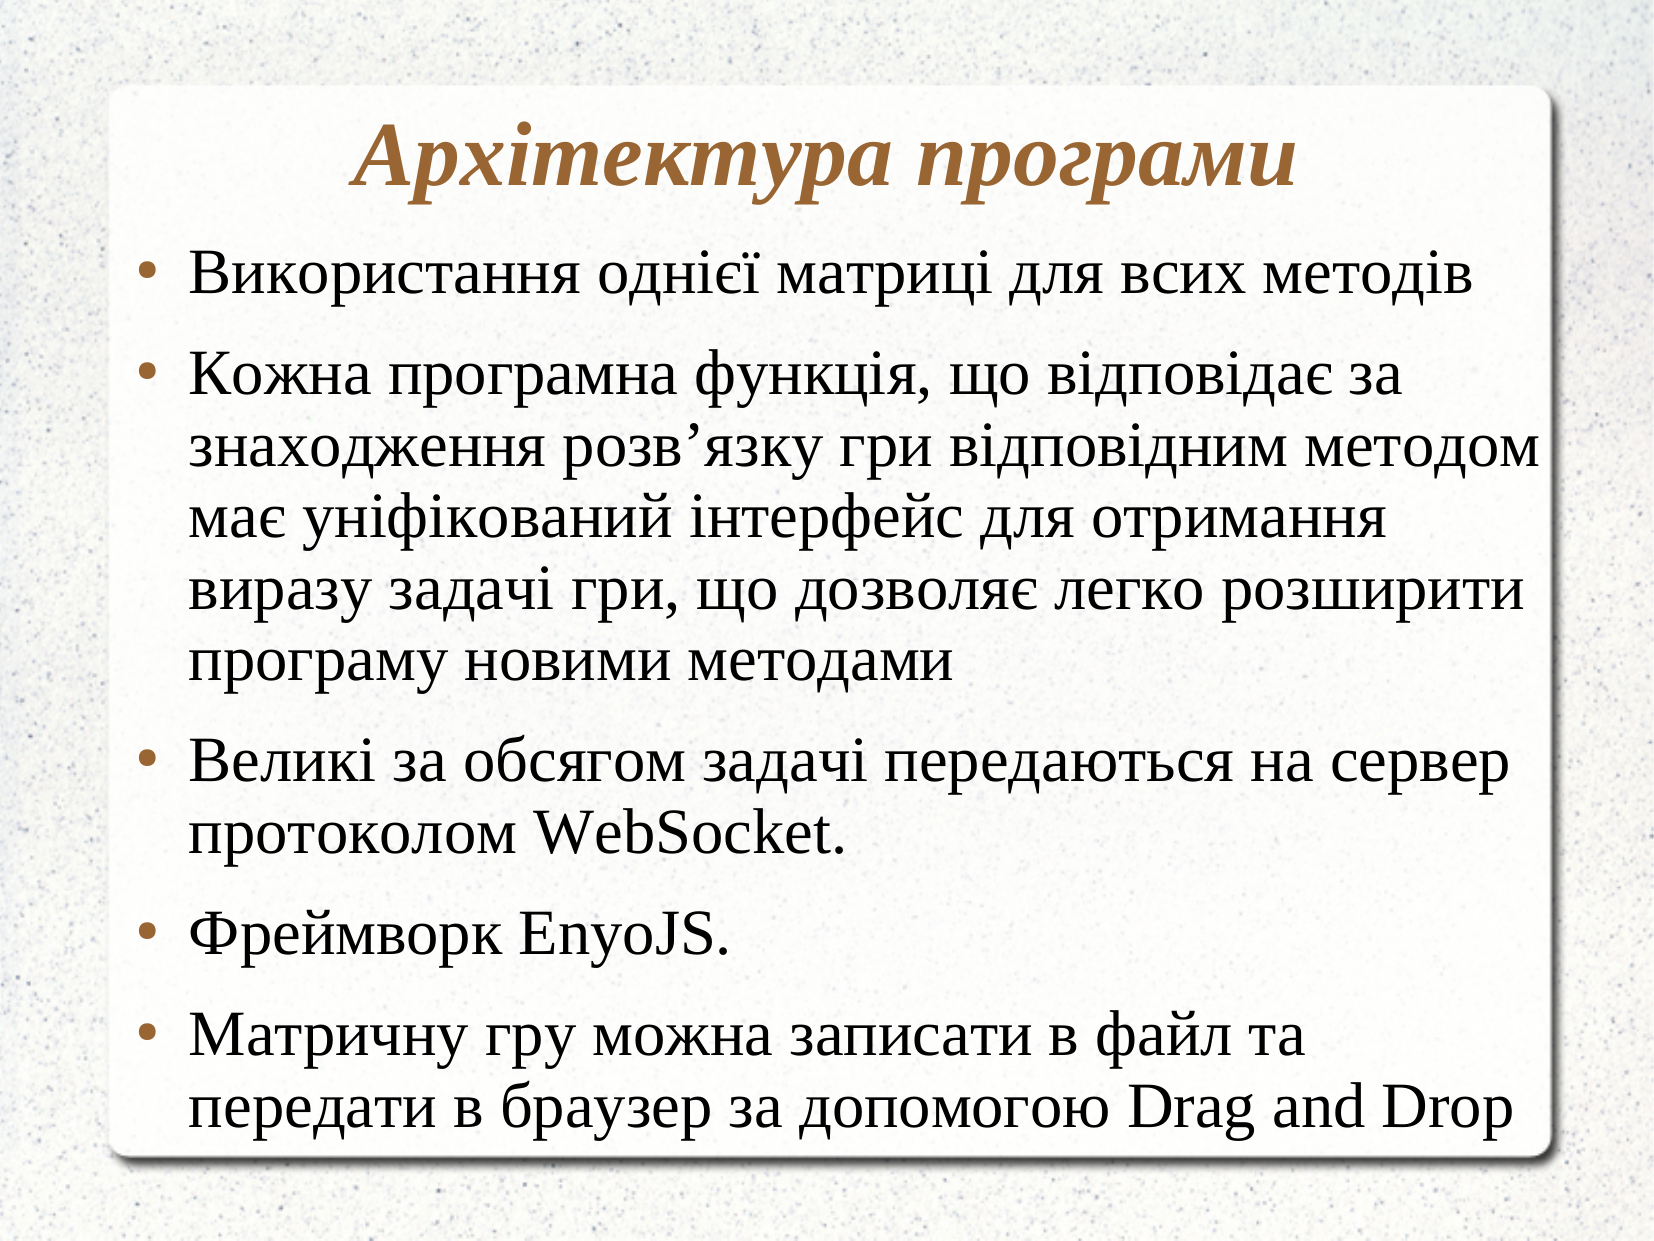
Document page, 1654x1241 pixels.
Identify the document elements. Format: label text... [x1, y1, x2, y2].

list Використання однієї матриці для всих методів Кожна програмна функція, що відповідає за знаходження розв’язку гри відповідним методом має уніфікований інтерфейс для отримання виразу задачі гри, що дозволяє легко розширити програму новими методами Великі за обсягом задачі передаються на сервер протоколом WebSocket. Фреймворк EnyoJS. Матричну гру можна записати в файл та передати в браузер за допомогою Drag and Drop [118, 236, 1548, 1146]
picture [0, 0, 1654, 1241]
title Архітектура програми [118, 96, 1536, 213]
